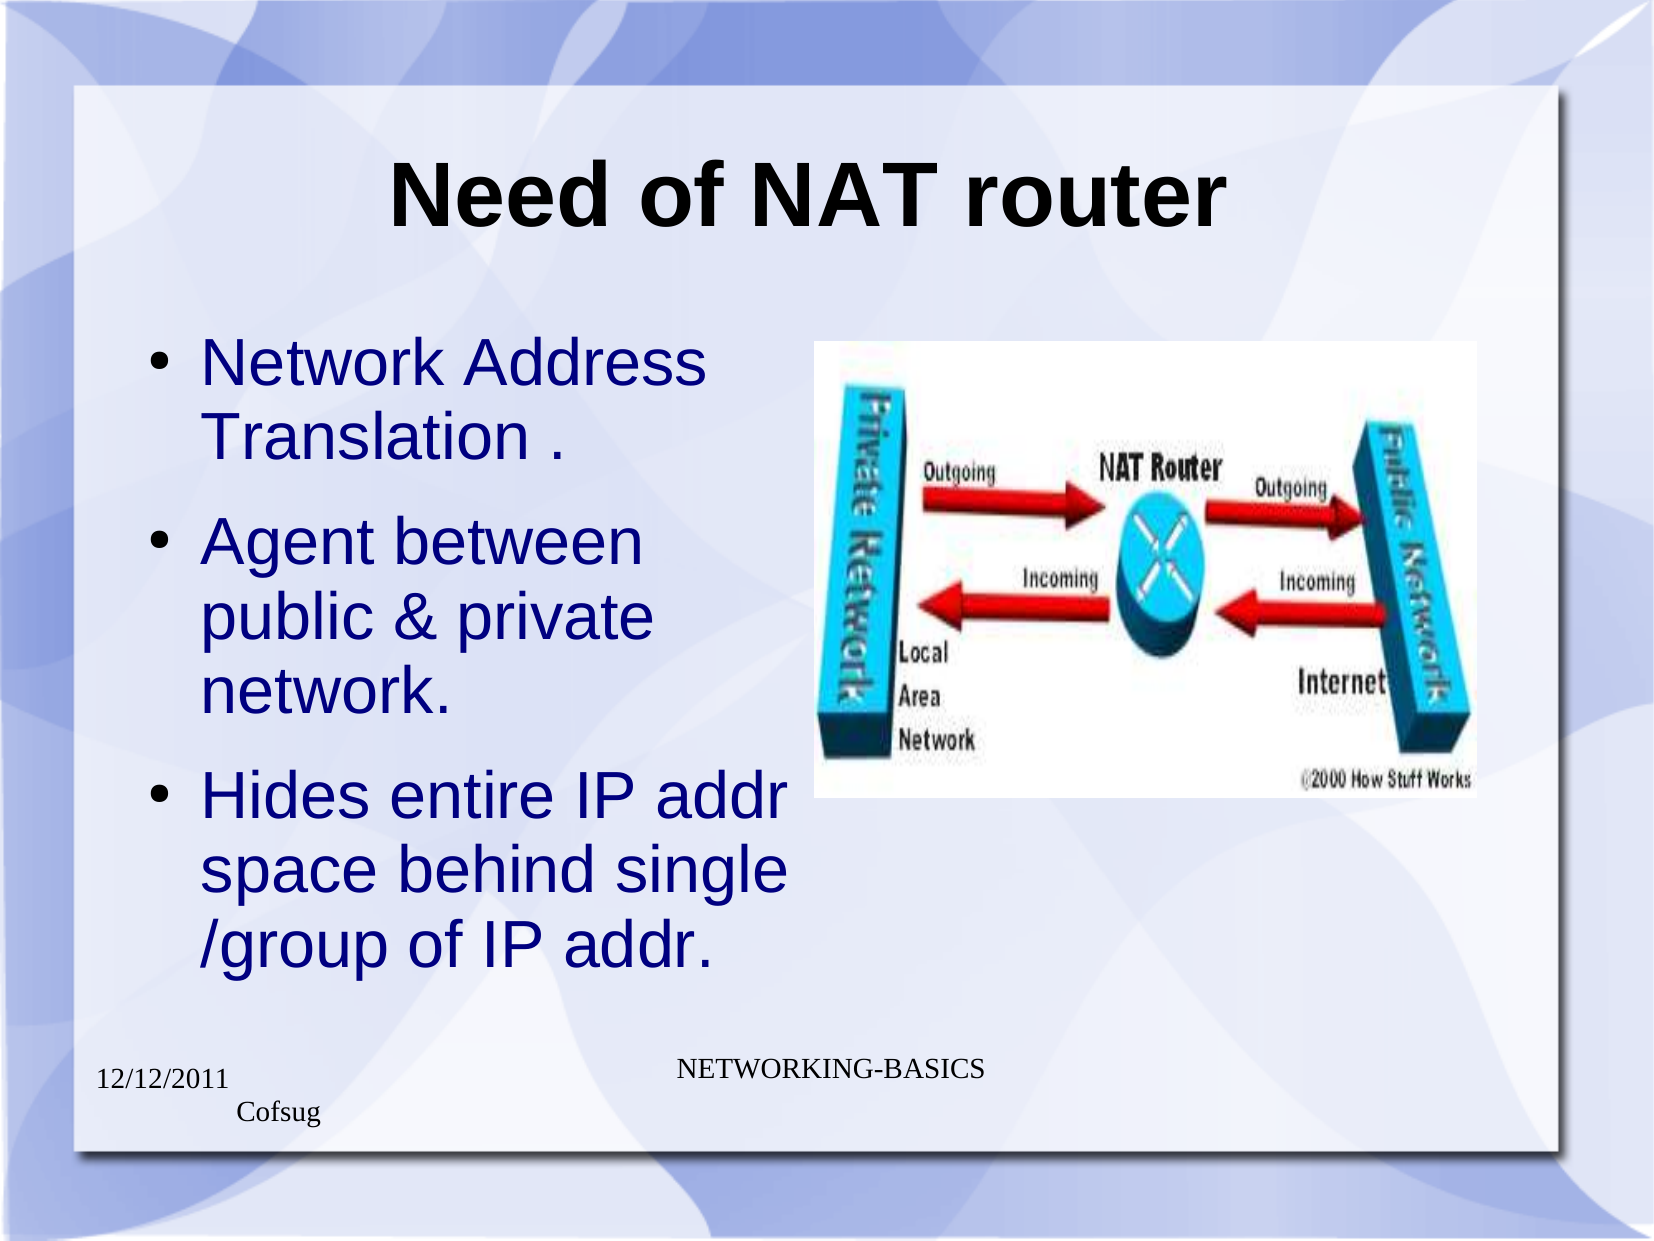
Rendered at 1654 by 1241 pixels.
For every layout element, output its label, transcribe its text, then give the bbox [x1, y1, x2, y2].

picture [0, 0, 1654, 1241]
title Need of NAT router [82, 90, 1536, 298]
list Network Address Translation . Agent between public & private network. Hides entire IP addr space behind single /group of IP addr. [129, 324, 793, 1144]
